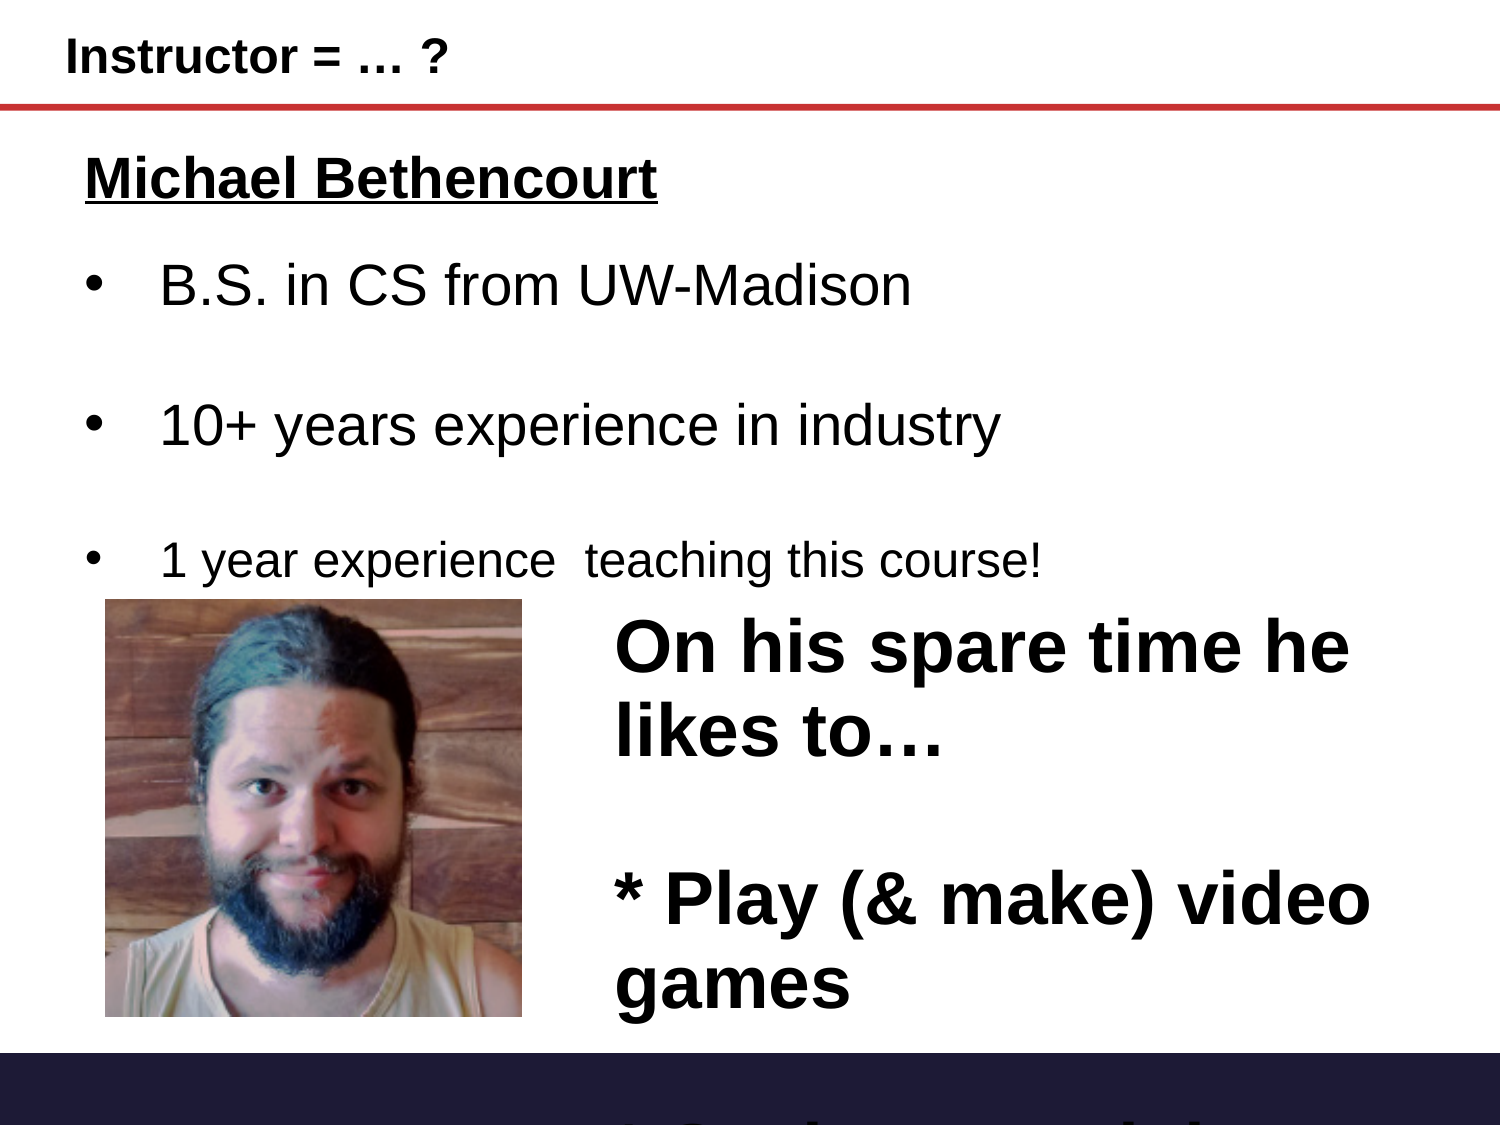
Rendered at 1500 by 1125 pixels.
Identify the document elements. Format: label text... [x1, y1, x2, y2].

title Instructor = … ? [50, 0, 948, 108]
picture [105, 599, 522, 1017]
text_box Michael Bethencourt B.S. in CS from UW-Madison 10+ years experience in industry 1 year experience teaching this course! [32, 124, 1500, 1056]
text_box On his spare time he likes to… * Play (& make) video games * Cycle around the Bay Area * Get in deeply nerdy debates about science fiction (Star Trek > Star Wars, Picard > Kirk) * Eat an unhealthy amount of cup noodles [600, 596, 1426, 1125]
